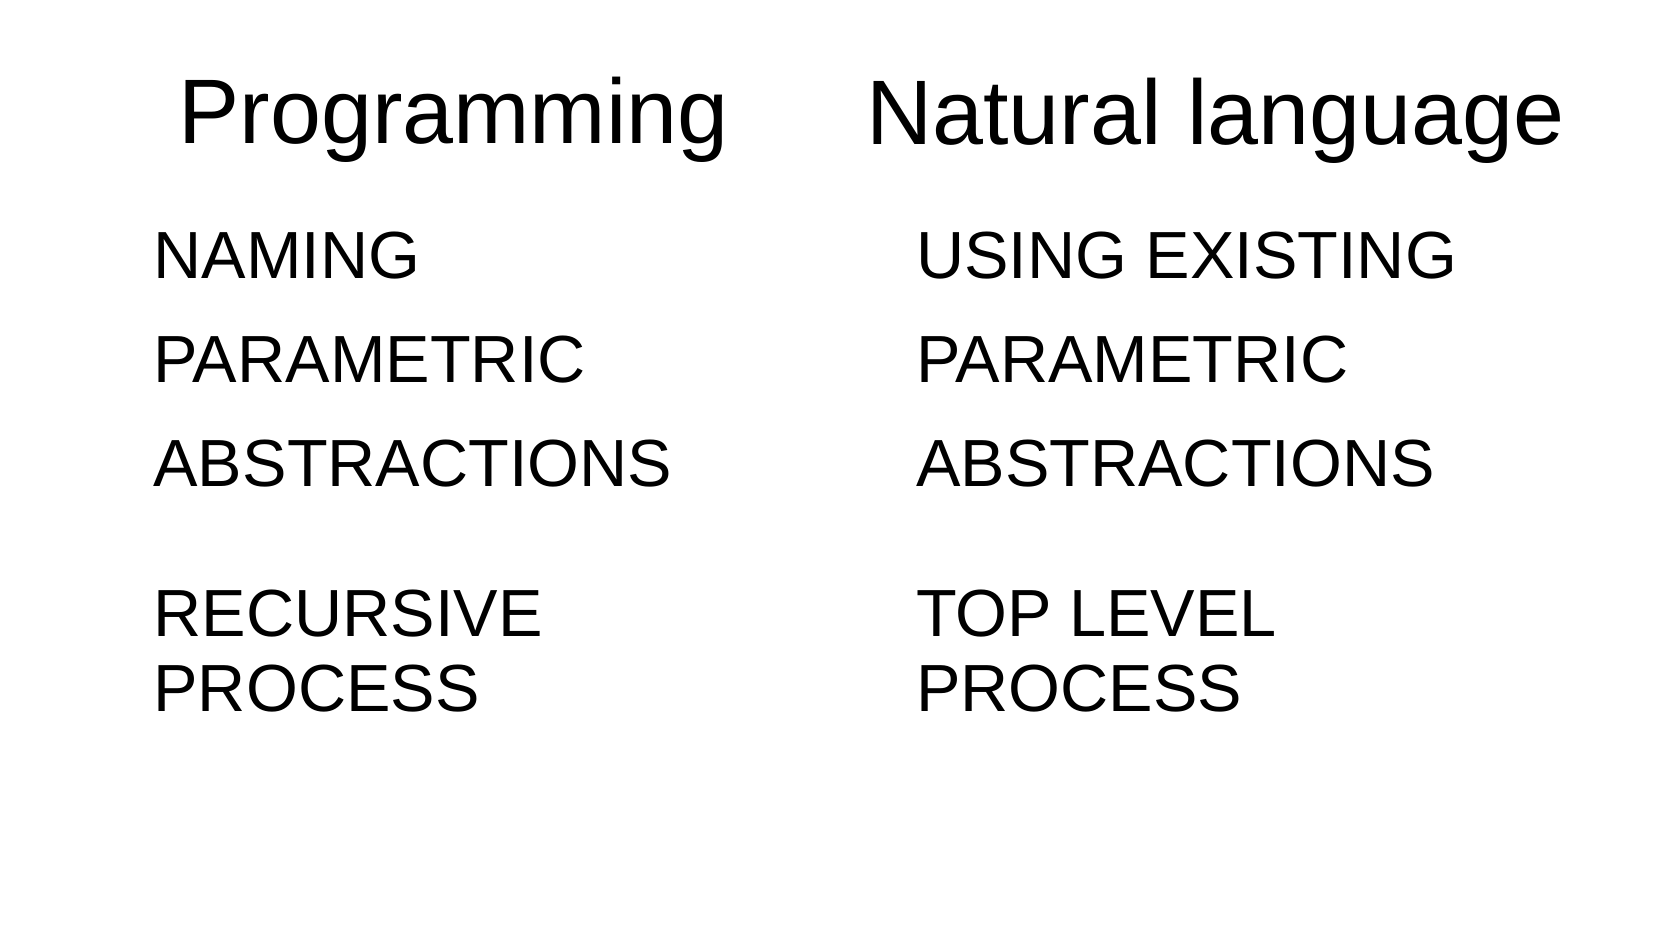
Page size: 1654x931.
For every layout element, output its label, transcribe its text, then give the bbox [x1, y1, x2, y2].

title Natural language [844, 37, 1587, 188]
title Programming [82, 37, 826, 188]
list USING EXISTING PARAMETRIC ABSTRACTIONS TOP LEVEL PROCESS [845, 217, 1572, 901]
list NAMING PARAMETRIC ABSTRACTIONS RECURSIVE PROCESS [82, 217, 809, 901]
